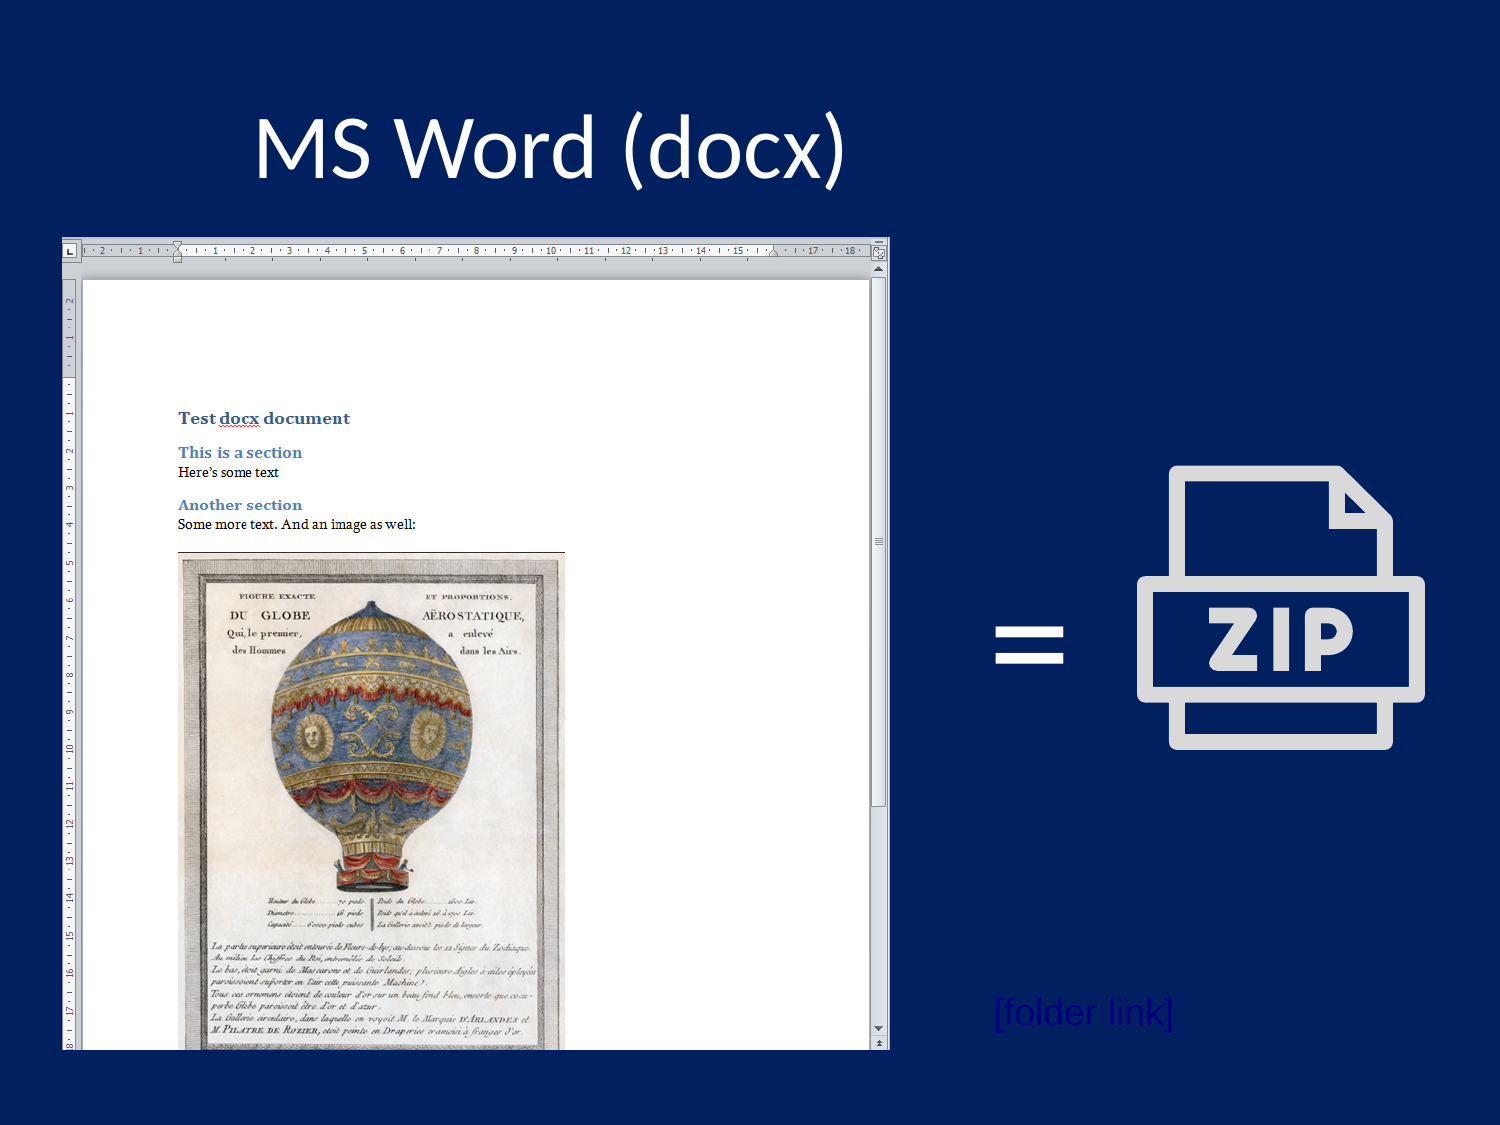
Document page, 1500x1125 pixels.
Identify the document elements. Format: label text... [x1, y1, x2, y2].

text_box = [973, 524, 1087, 740]
text_box [1137, 465, 1425, 750]
text_box MS Word (docx) [237, 79, 1313, 206]
picture [62, 237, 890, 1050]
text_box [folder link] [978, 983, 1223, 1055]
